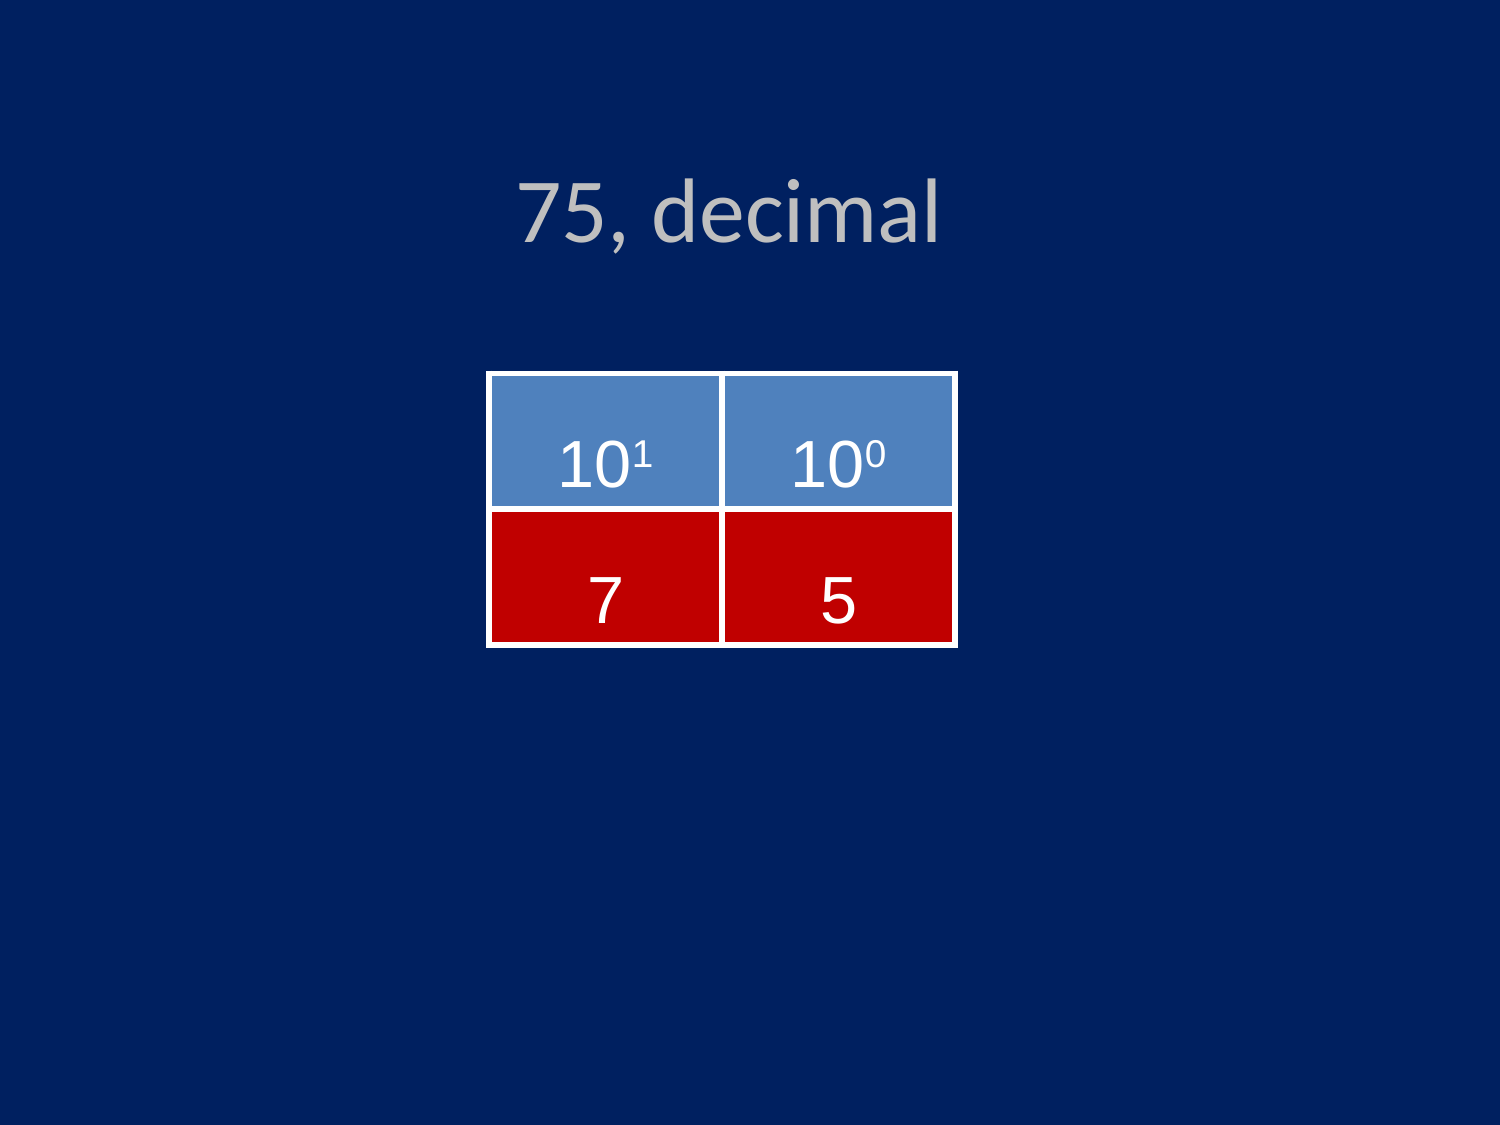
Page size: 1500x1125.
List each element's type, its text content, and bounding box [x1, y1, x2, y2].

table_cell 5 [725, 512, 952, 642]
text_box 75, decimal [499, 149, 1362, 263]
table_header 101 [492, 376, 719, 506]
table_cell 7 [492, 512, 719, 642]
table_header 100 [725, 376, 952, 506]
